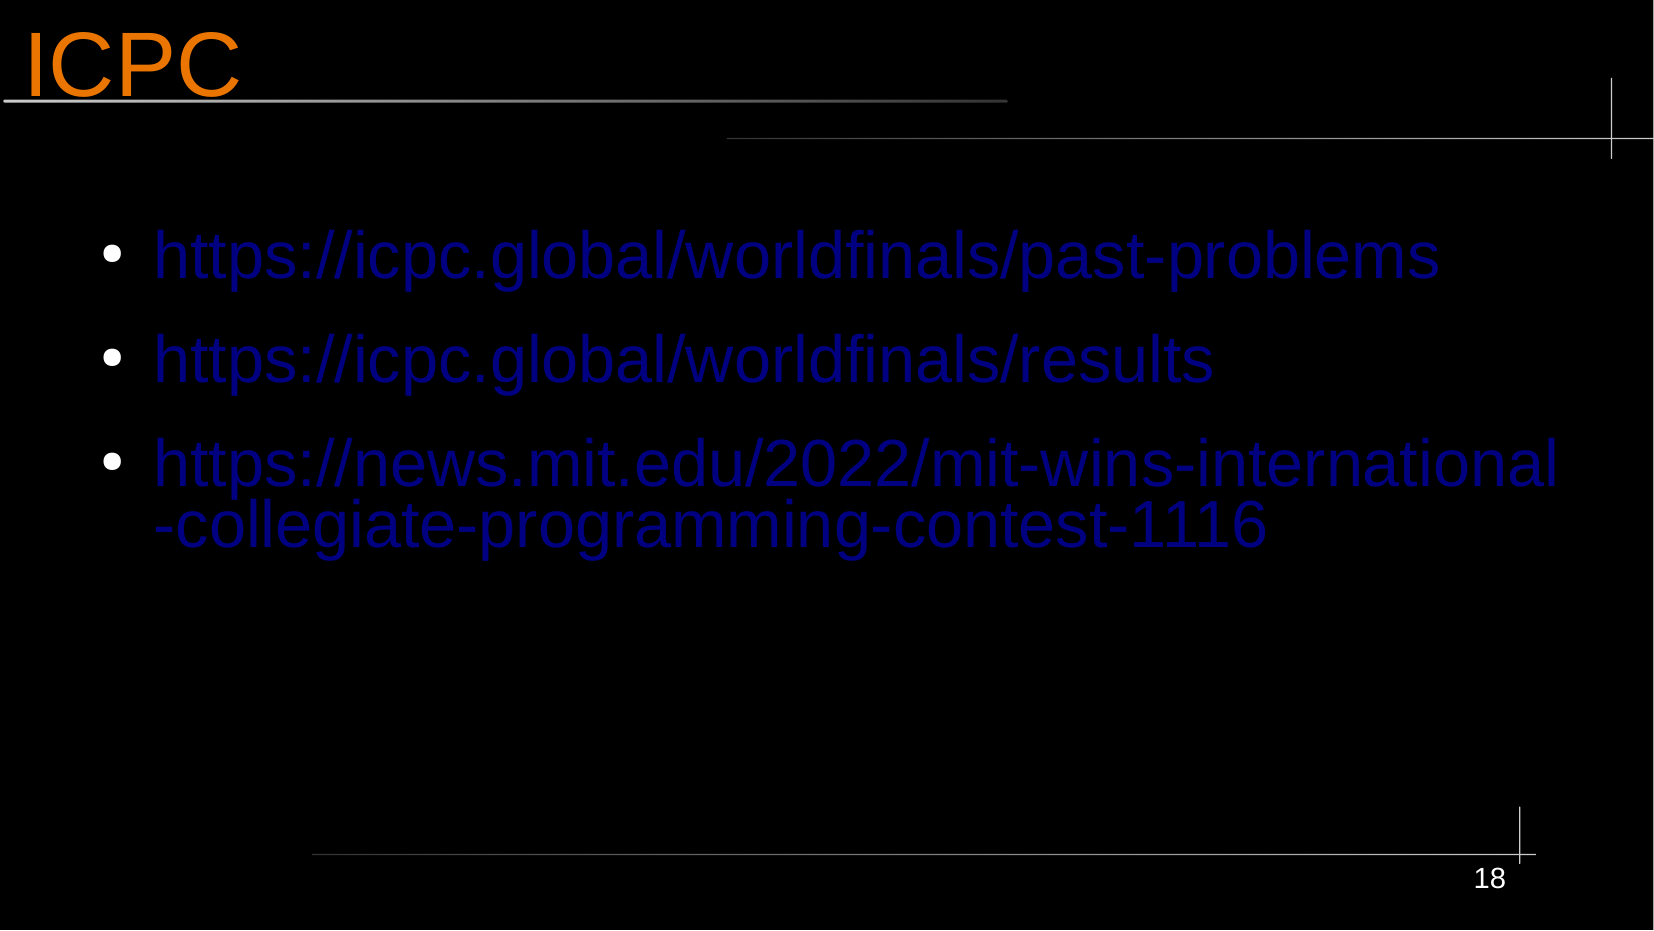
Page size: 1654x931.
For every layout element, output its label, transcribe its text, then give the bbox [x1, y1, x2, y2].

list https://icpc.global/worldfinals/past-problems https://icpc.global/worldfinals/results https://news.mit.edu/2022/mit-wins-international-collegiate-programming-contest-1116 [82, 217, 1571, 758]
title ICPC [23, 11, 1589, 119]
